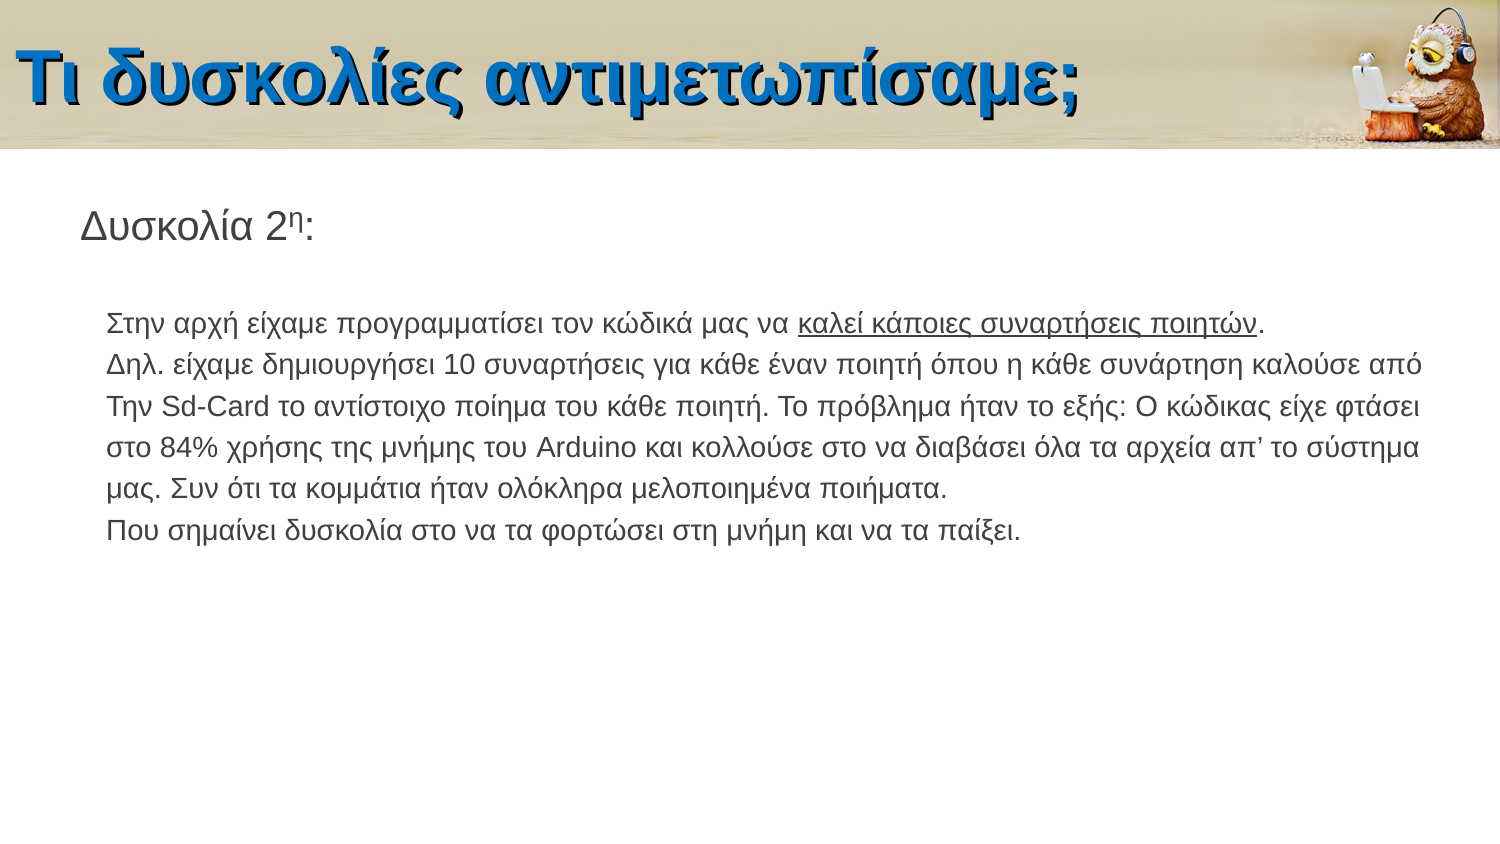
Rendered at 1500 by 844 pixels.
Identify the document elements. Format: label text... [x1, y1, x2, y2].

list Στην αρχή είχαμε προγραμματίσει τον κώδικά μας να καλεί κάποιες συναρτήσεις ποιητών. Δηλ. είχαμε δημιουργήσει 10 συναρτήσεις για κάθε έναν ποιητή όπου η κάθε συνάρτηση καλούσε από Την Sd-Card το αντίστοιχο ποίημα του κάθε ποιητή. Το πρόβλημα ήταν το εξής: Ο κώδικας είχε φτάσει στο 84% χρήσης της μνήμης του Arduino και κολλούσε στο να διαβάσει όλα τα αρχεία απ’ το σύστημα μας. Συν ότι τα κομμάτια ήταν ολόκληρα μελοποιημένα ποιήματα. Που σημαίνει δυσκολία στο να τα φορτώσει στη μνήμη και να τα παίξει. [41, 296, 1461, 789]
list Δυσκολία 2η: [64, 185, 1459, 262]
title Τι δυσκολίες αντιμετωπίσαμε; [0, 0, 1500, 146]
